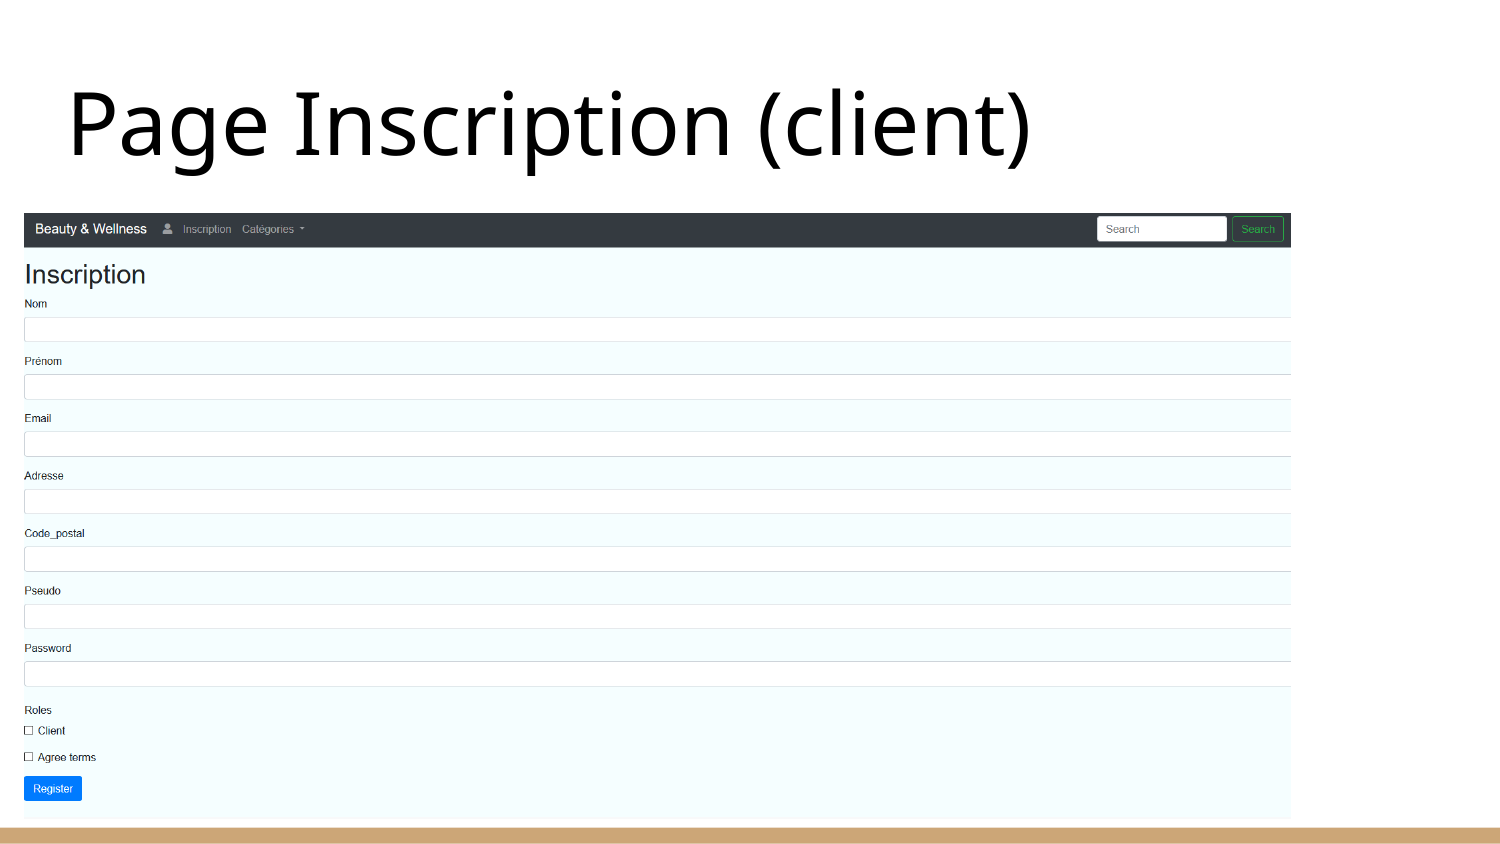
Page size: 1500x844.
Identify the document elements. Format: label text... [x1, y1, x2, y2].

picture [24, 213, 1291, 819]
title Page Inscription (client) [51, 51, 1449, 189]
